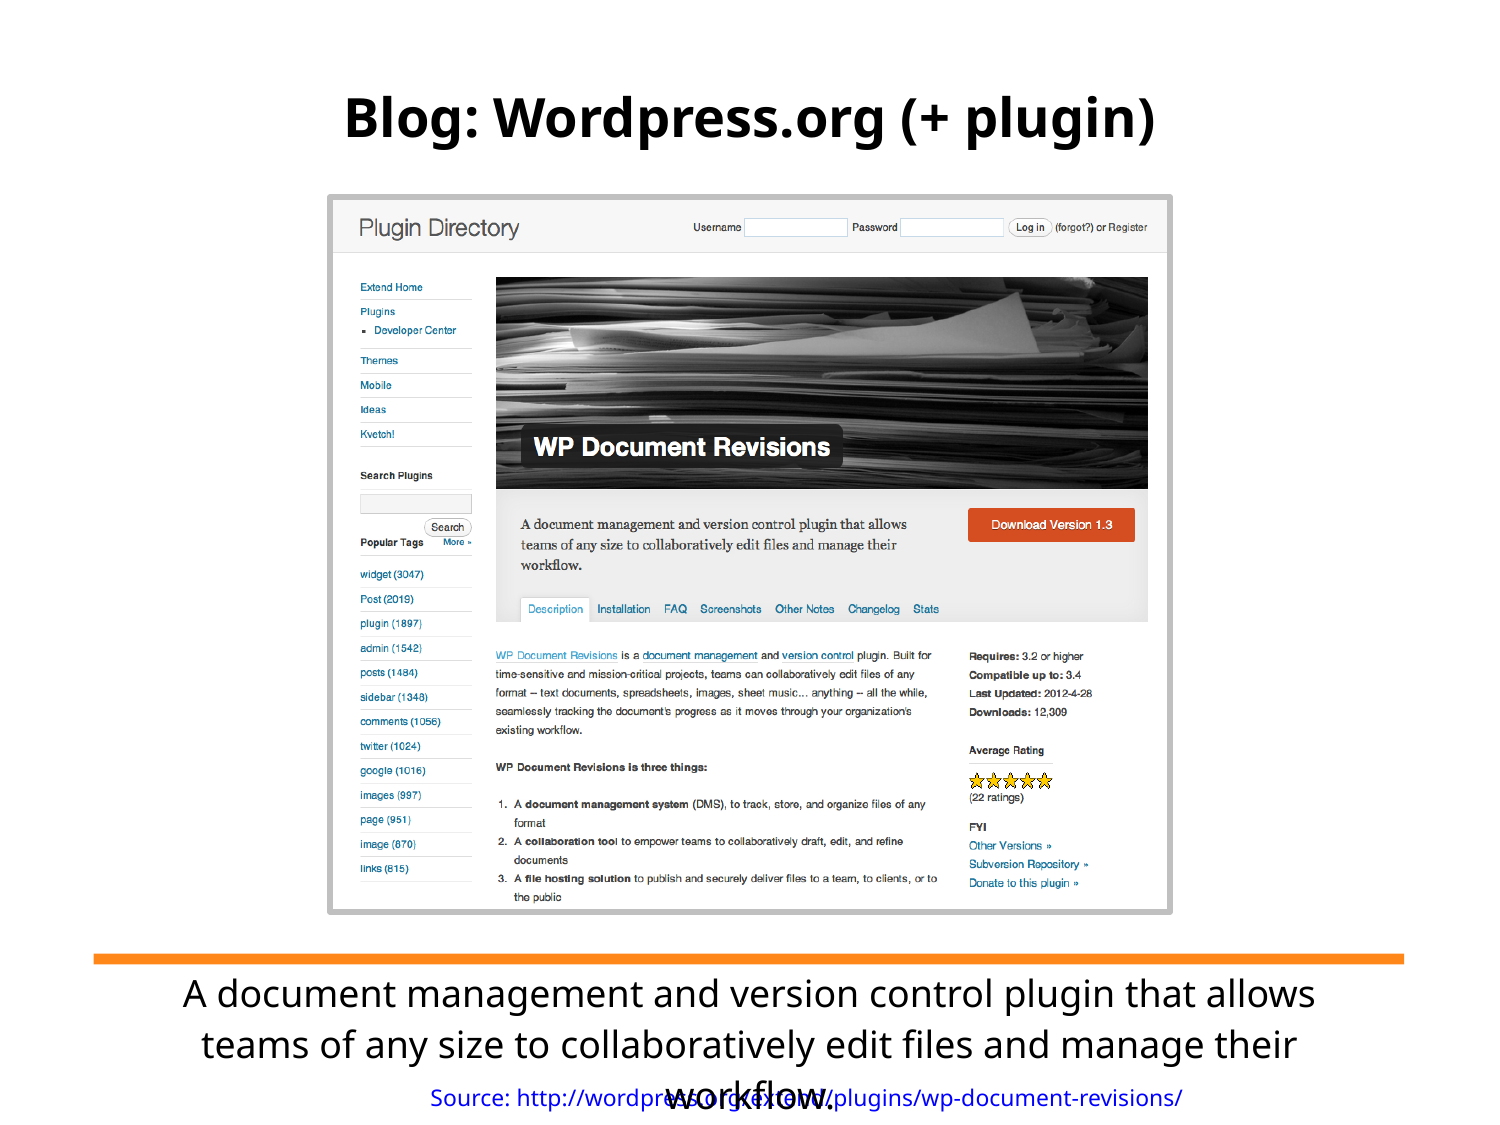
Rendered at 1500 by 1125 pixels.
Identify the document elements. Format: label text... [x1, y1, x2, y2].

text_box A document management and version control plugin that allows teams of any size to collaboratively edit files and manage their workflow. [156, 960, 1344, 1064]
picture [0, 0, 1500, 1125]
title Blog: Wordpress.org (+ plugin) [75, 44, 1426, 188]
text_box Source: http://wordpress.org/extend/plugins/wp-document-revisions/ [415, 1074, 1085, 1115]
